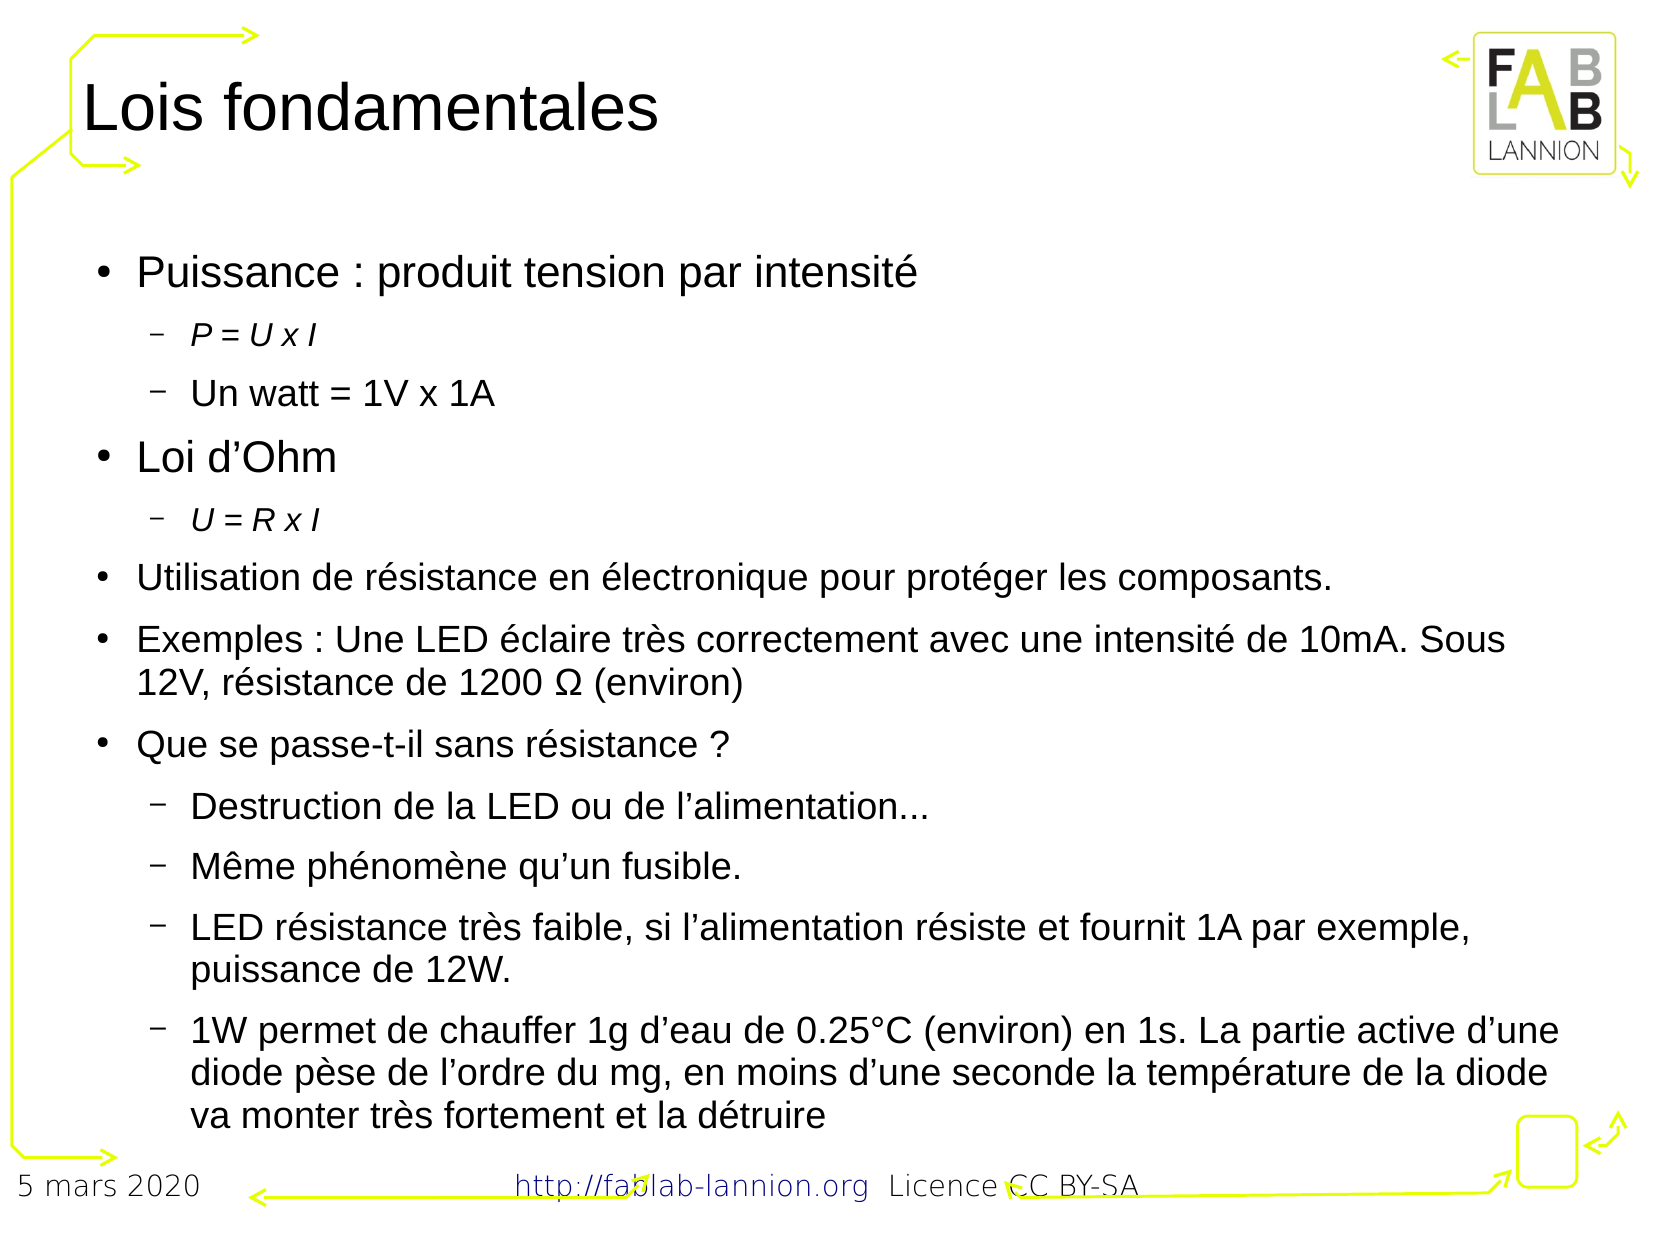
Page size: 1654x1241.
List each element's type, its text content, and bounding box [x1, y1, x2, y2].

title Lois fondamentales [82, 49, 1441, 166]
picture [1470, 29, 1619, 178]
list Puissance : produit tension par intensité P = U x I Un watt = 1V x 1A Loi d’Ohm U = R x I Utilisation de résistance en électronique pour protéger les composants. Exemples : Une LED éclaire très correctement avec une intensité de 10mA. Sous 12V, résistance de 1200 Ω (environ) Que se passe-t-il sans résistance ? Destruction de la LED ou de l’alimentation... Même phénomène qu’un fusible. LED résistance très faible, si l’alimentation résiste et fournit 1A par exemple, puissance de 12W. 1W permet de chauffer 1g d’eau de 0.25°C (environ) en 1s. La partie active d’une diode pèse de l’ordre du mg, en moins d’une seconde la température de la diode va monter très fortement et la détruire [82, 248, 1571, 1146]
